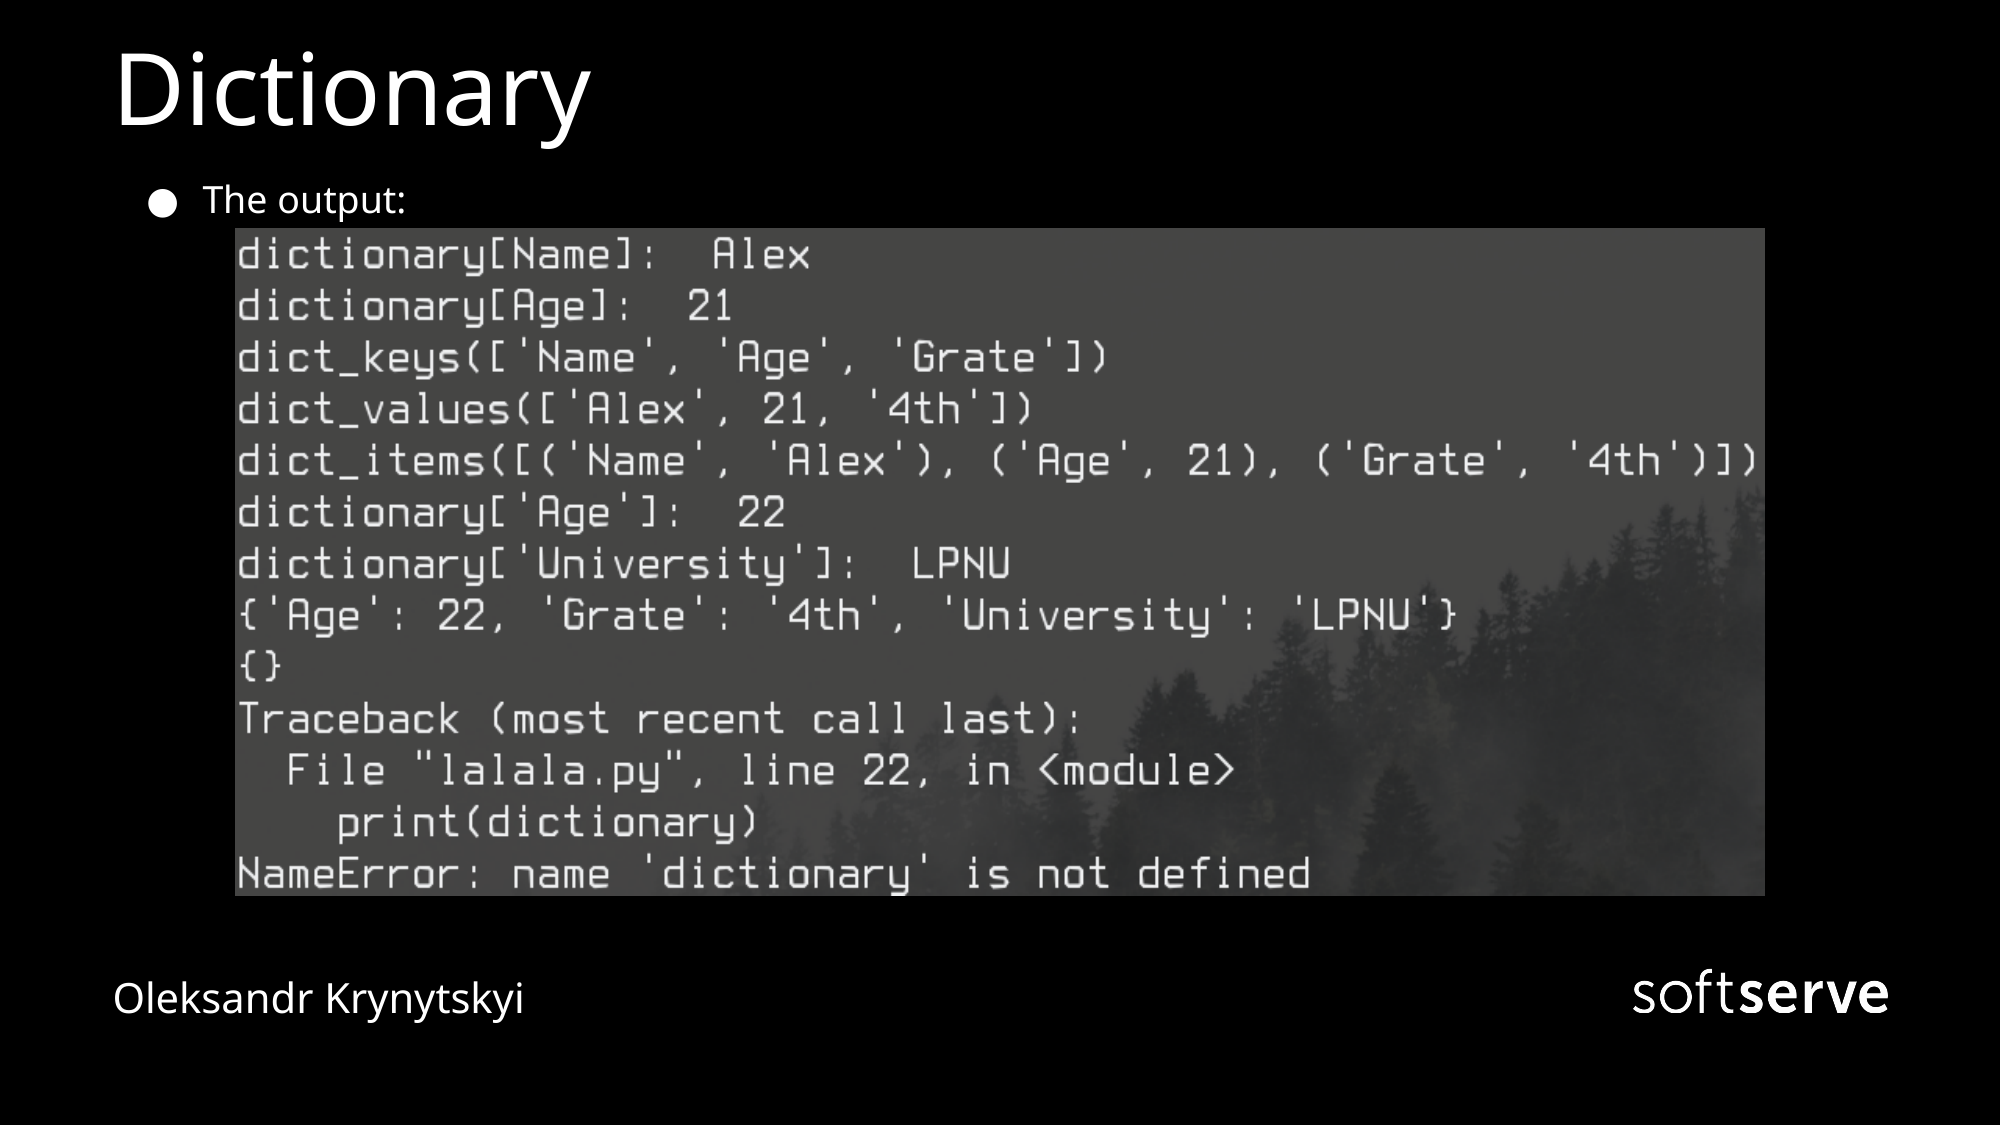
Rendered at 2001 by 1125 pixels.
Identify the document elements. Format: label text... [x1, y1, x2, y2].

picture [1633, 968, 1888, 1013]
text_box The output: [112, 154, 1888, 940]
title Dictionary [112, 33, 1888, 154]
list Oleksandr Krynytskyi [112, 970, 682, 1019]
picture [235, 228, 1765, 897]
